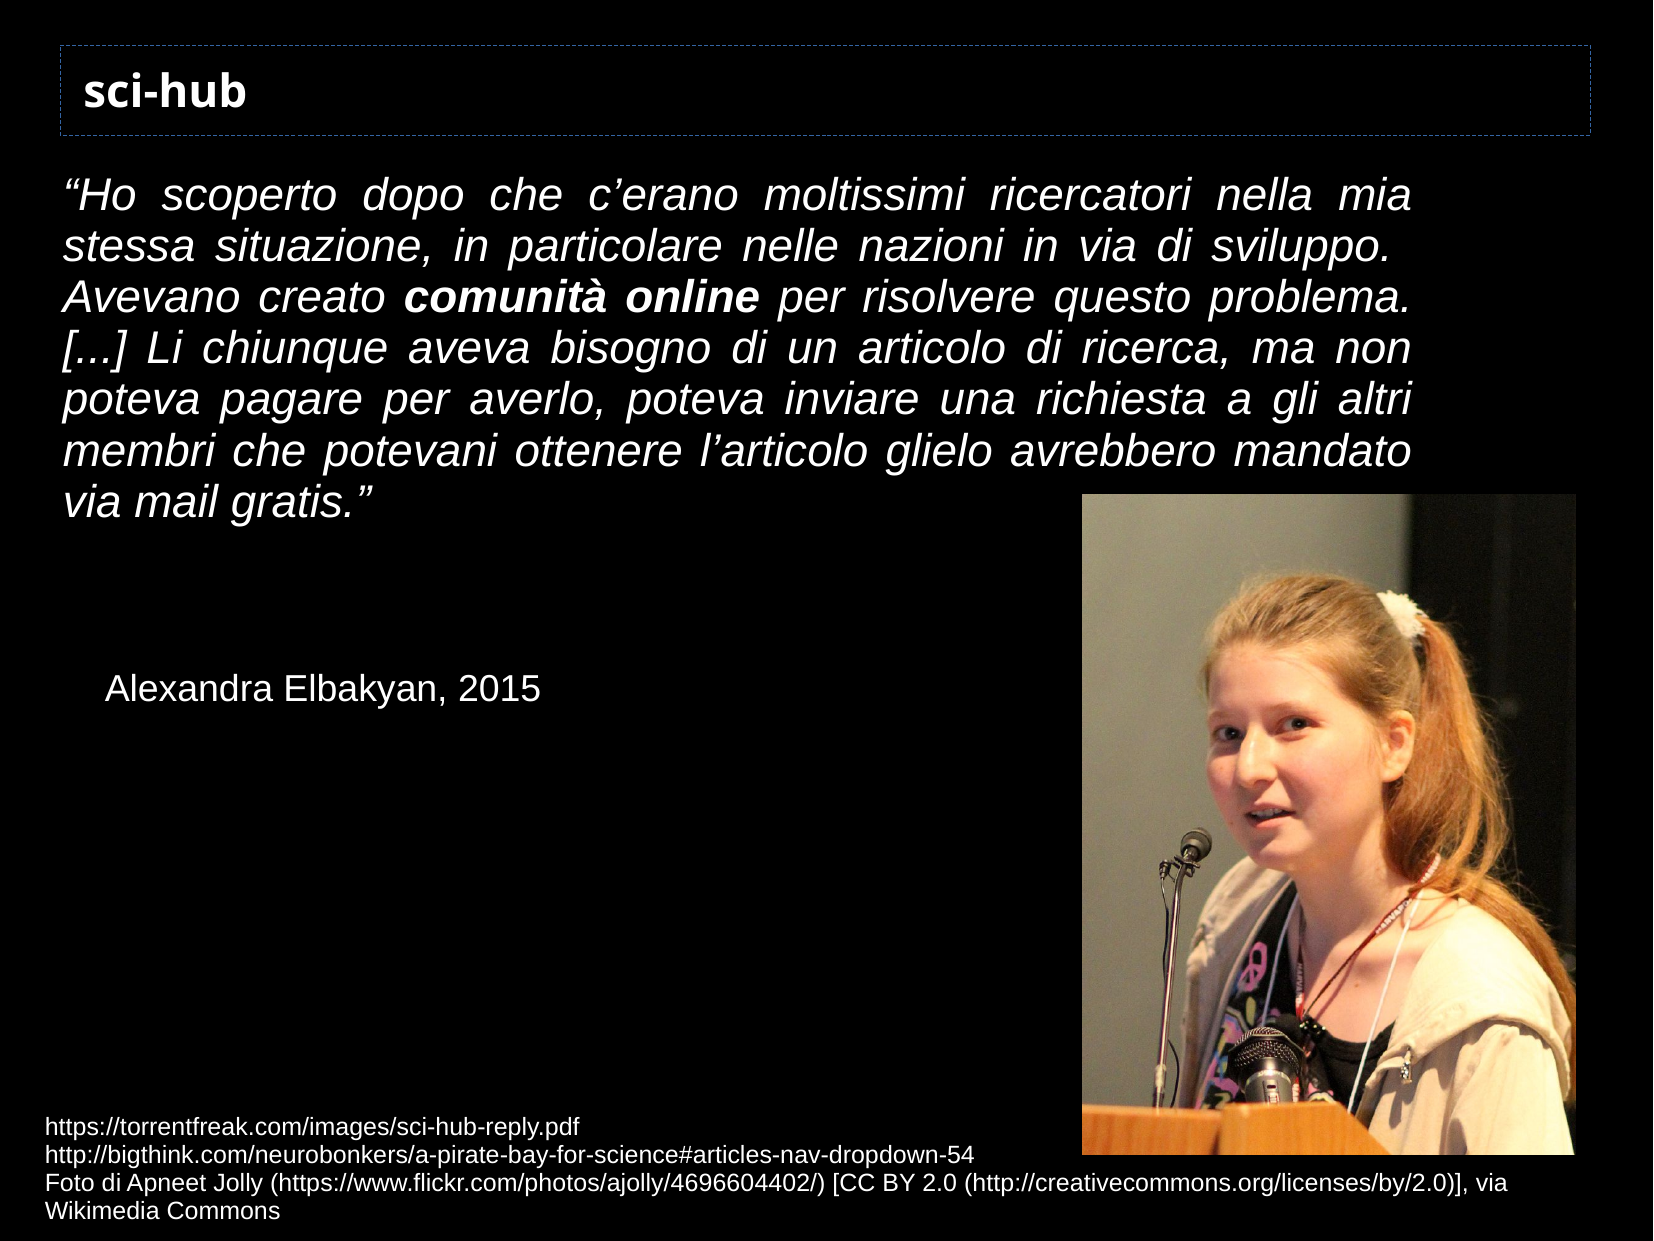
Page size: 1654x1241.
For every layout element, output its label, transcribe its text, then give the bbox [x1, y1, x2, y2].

text_box “Ho scoperto dopo che c’erano moltissimi ricercatori nella mia stessa situazione, in particolare nelle nazioni in via di sviluppo. Avevano creato comunità online per risolvere questo problema. [...] Li chiunque aveva bisogno di un articolo di ricerca, ma non poteva pagare per averlo, poteva inviare una richiesta a gli altri membri che potevani ottenere l’articolo glielo avrebbero mandato via mail gratis.” [48, 161, 1429, 638]
list sci-hub [60, 45, 1591, 136]
text_box Alexandra Elbakyan, 2015 [90, 660, 769, 801]
text_box https://torrentfreak.com/images/sci-hub-reply.pdf http://bigthink.com/neurobonkers/a-pirate-bay-for-science#articles-nav-dropdown-54 Foto di Apneet Jolly (https://www.flickr.com/photos/ajolly/4696604402/) [CC BY 2.0 (http://creativecommons.org/licenses/by/2.0)], via Wikimedia Commons [30, 1105, 1606, 1241]
picture [1082, 494, 1576, 1105]
